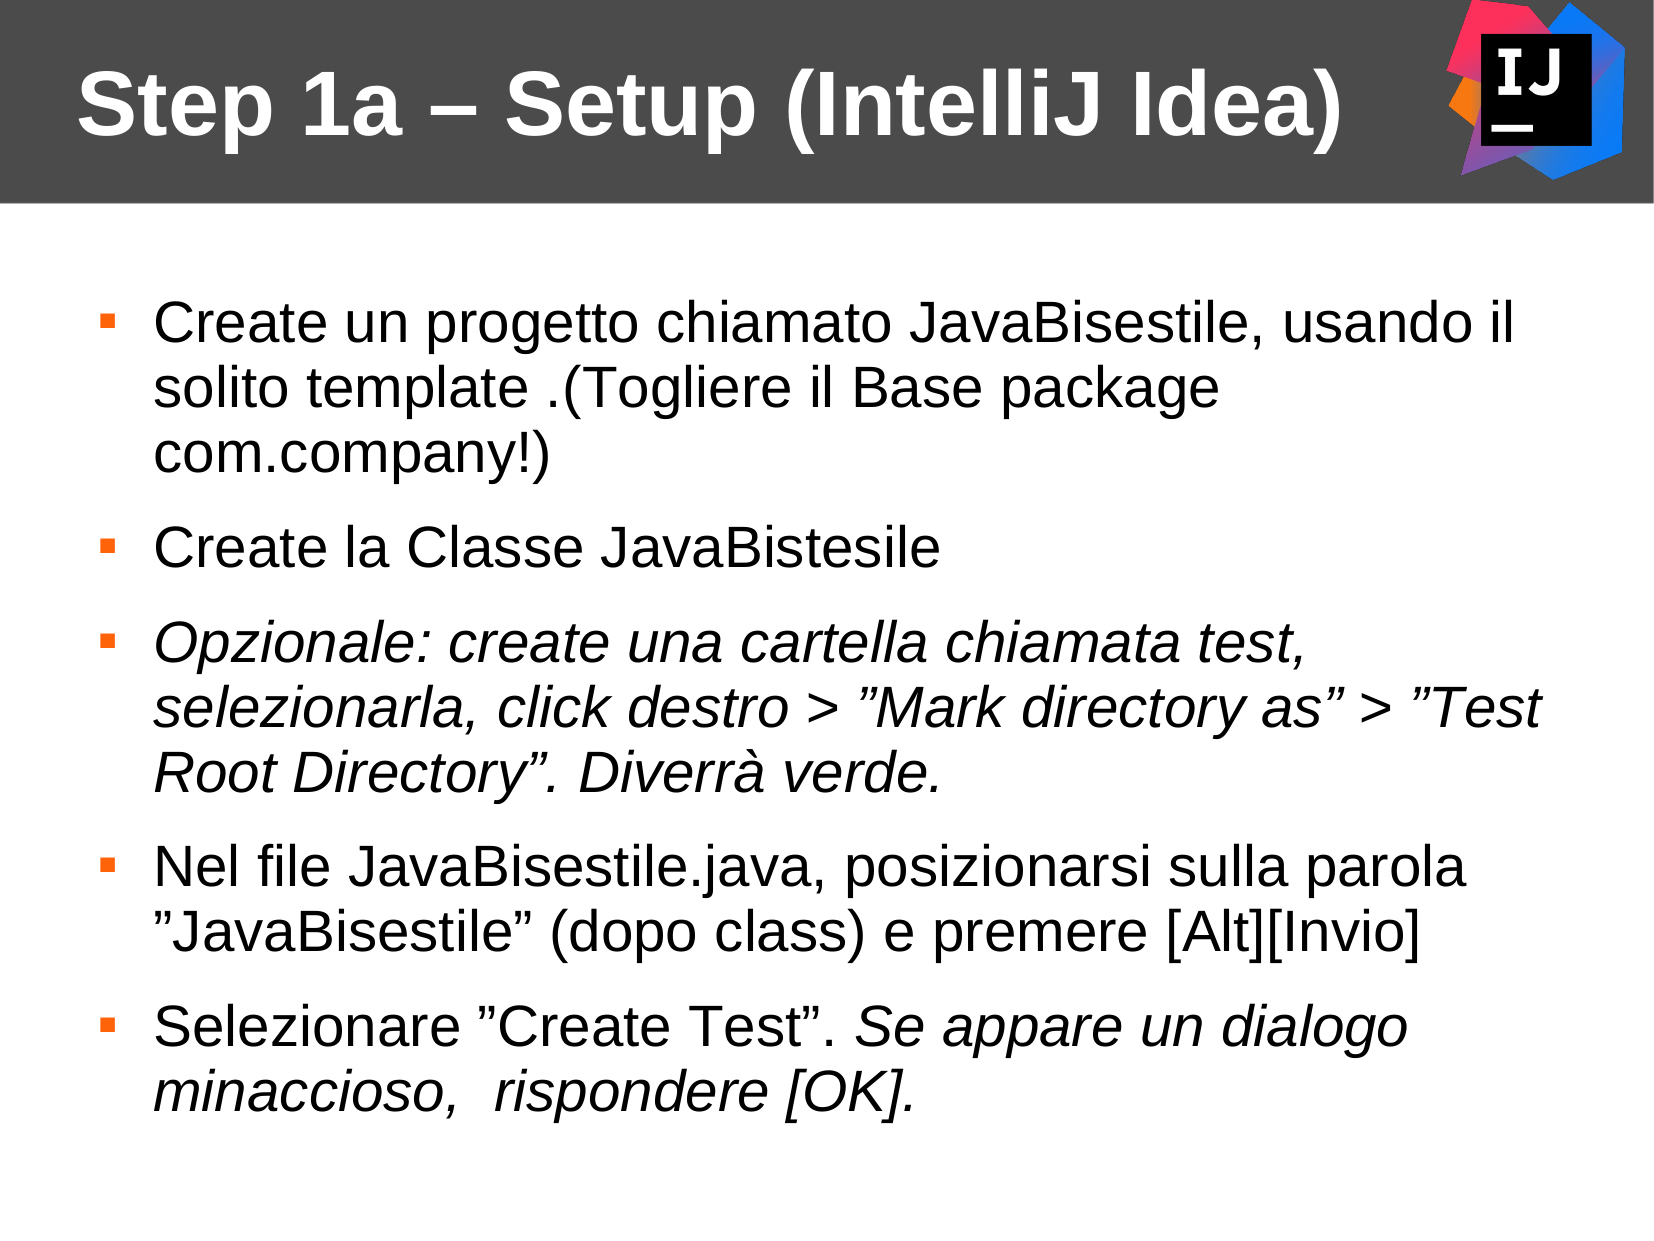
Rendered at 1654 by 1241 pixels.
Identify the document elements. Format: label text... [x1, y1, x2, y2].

title Step 1a – Setup (IntelliJ Idea) [76, 0, 1565, 208]
list Create un progetto chiamato JavaBisestile, usando il solito template .(Togliere il Base package com.company!) Create la Classe JavaBistesile Opzionale: create una cartella chiamata test, selezionarla, click destro > ”Mark directory as” > ”Test Root Directory”. Diverrà verde. Nel file JavaBisestile.java, posizionarsi sulla parola ”JavaBisestile” (dopo class) e premere [Alt][Invio] Selezionare ”Create Test”. Se appare un dialogo minaccioso, rispondere [OK]. [82, 290, 1571, 1157]
picture [0, 0, 1654, 1241]
